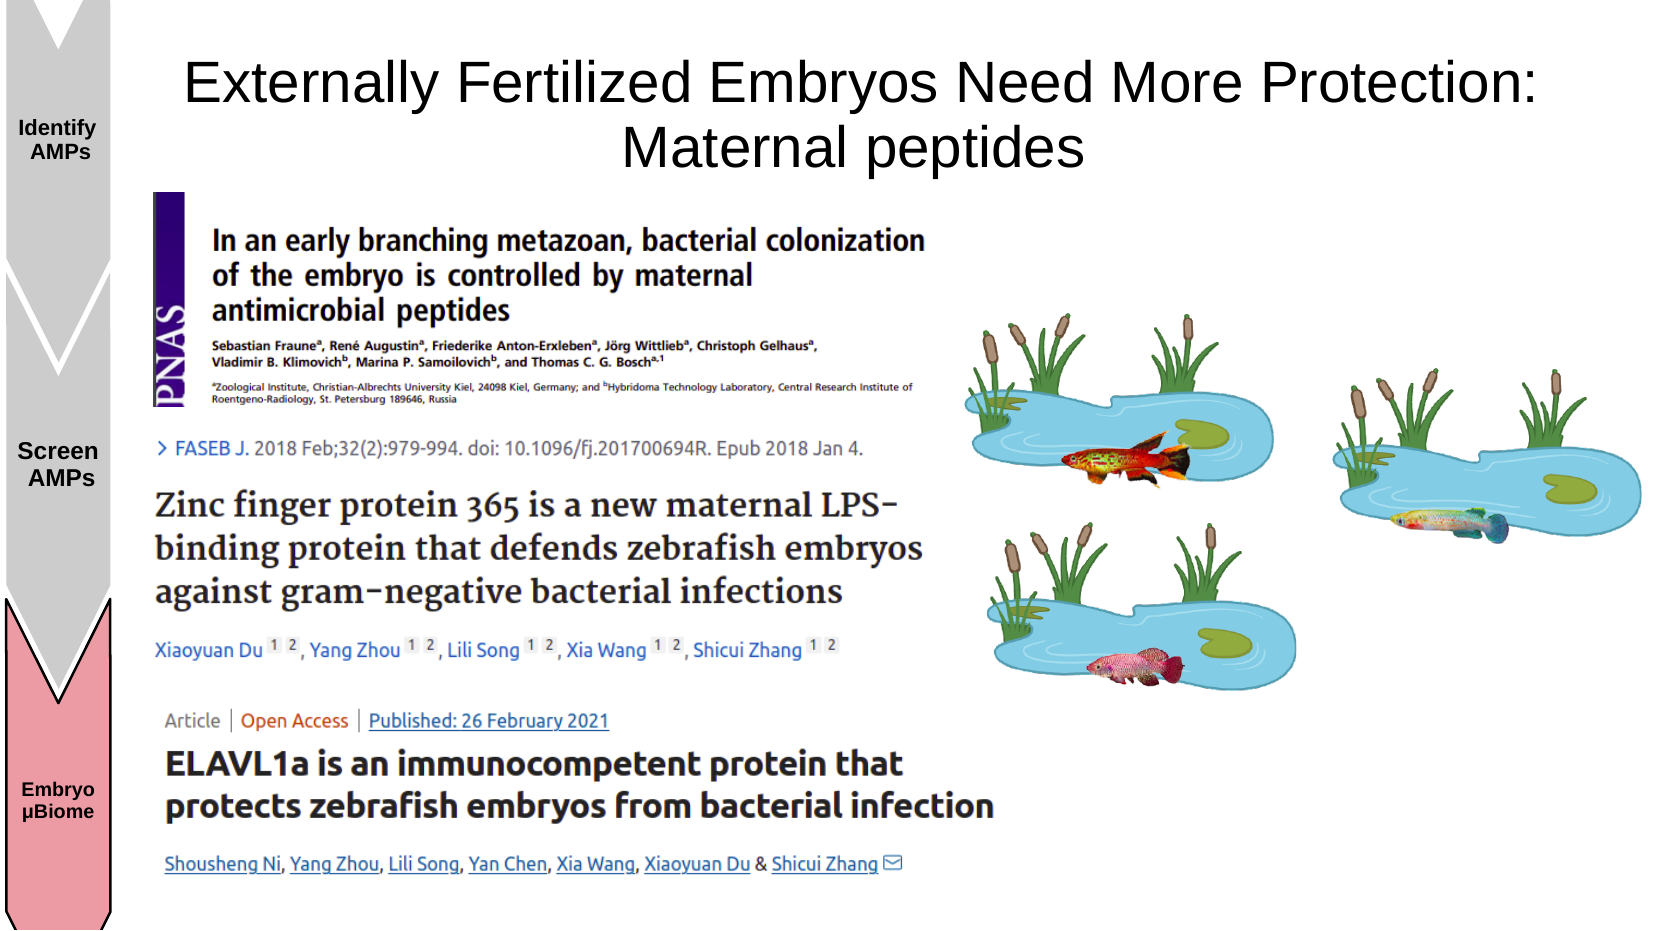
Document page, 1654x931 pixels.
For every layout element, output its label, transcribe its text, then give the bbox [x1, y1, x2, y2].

picture [1332, 368, 1642, 558]
picture [986, 522, 1297, 702]
picture [964, 313, 1274, 495]
title Externally Fertilized Embryos Need More Protection: Maternal peptides [546, 36, 1607, 193]
picture [0, 0, 1004, 931]
